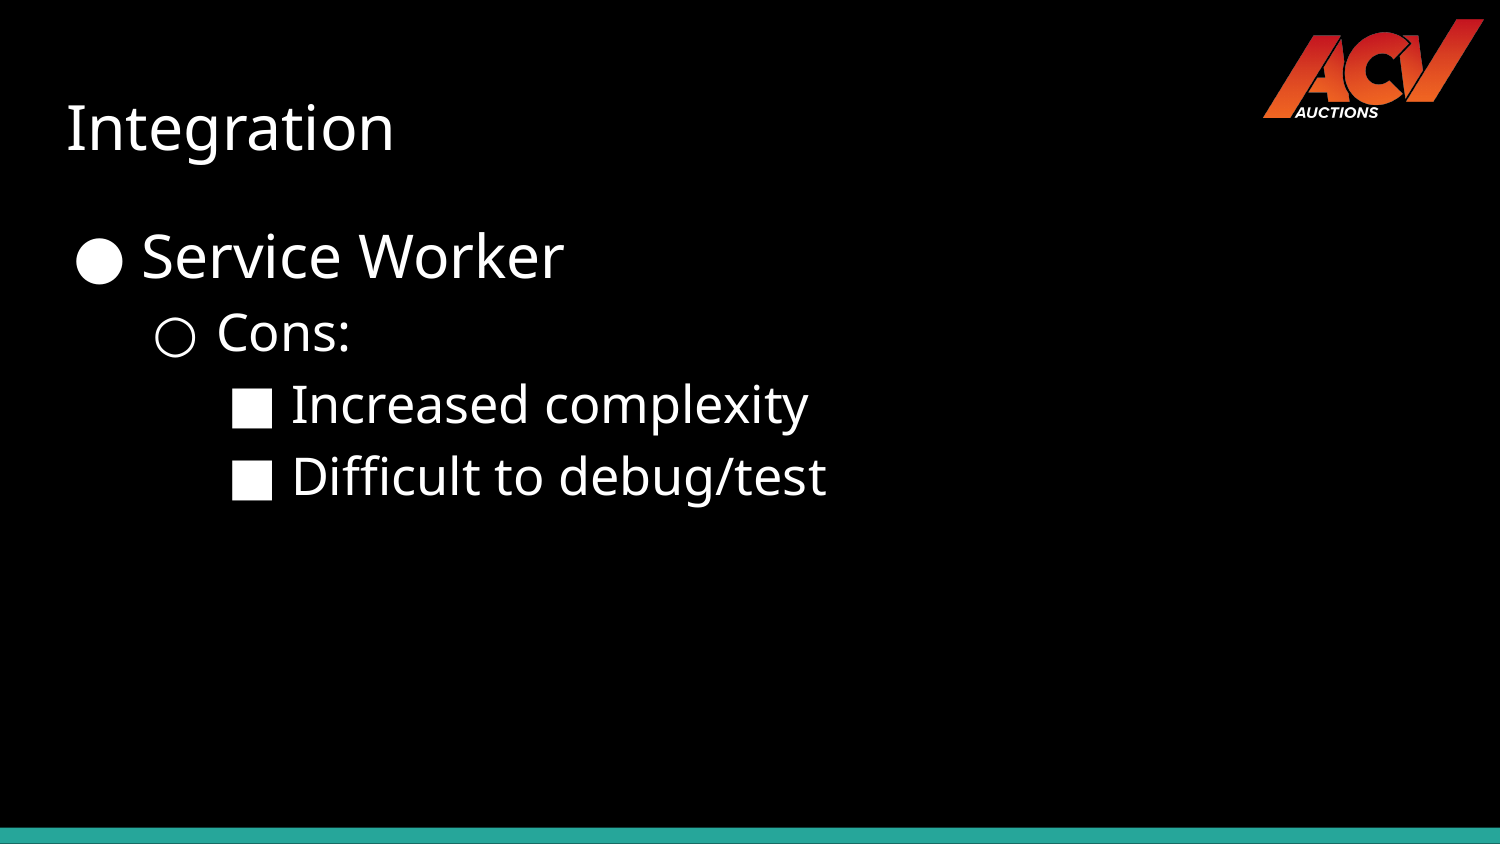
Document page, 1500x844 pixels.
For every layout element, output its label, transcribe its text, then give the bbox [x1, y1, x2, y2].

title Integration [51, 72, 1449, 174]
list Service Worker Cons: Increased complexity Difficult to debug/test [51, 192, 1212, 815]
picture [1262, 19, 1484, 118]
